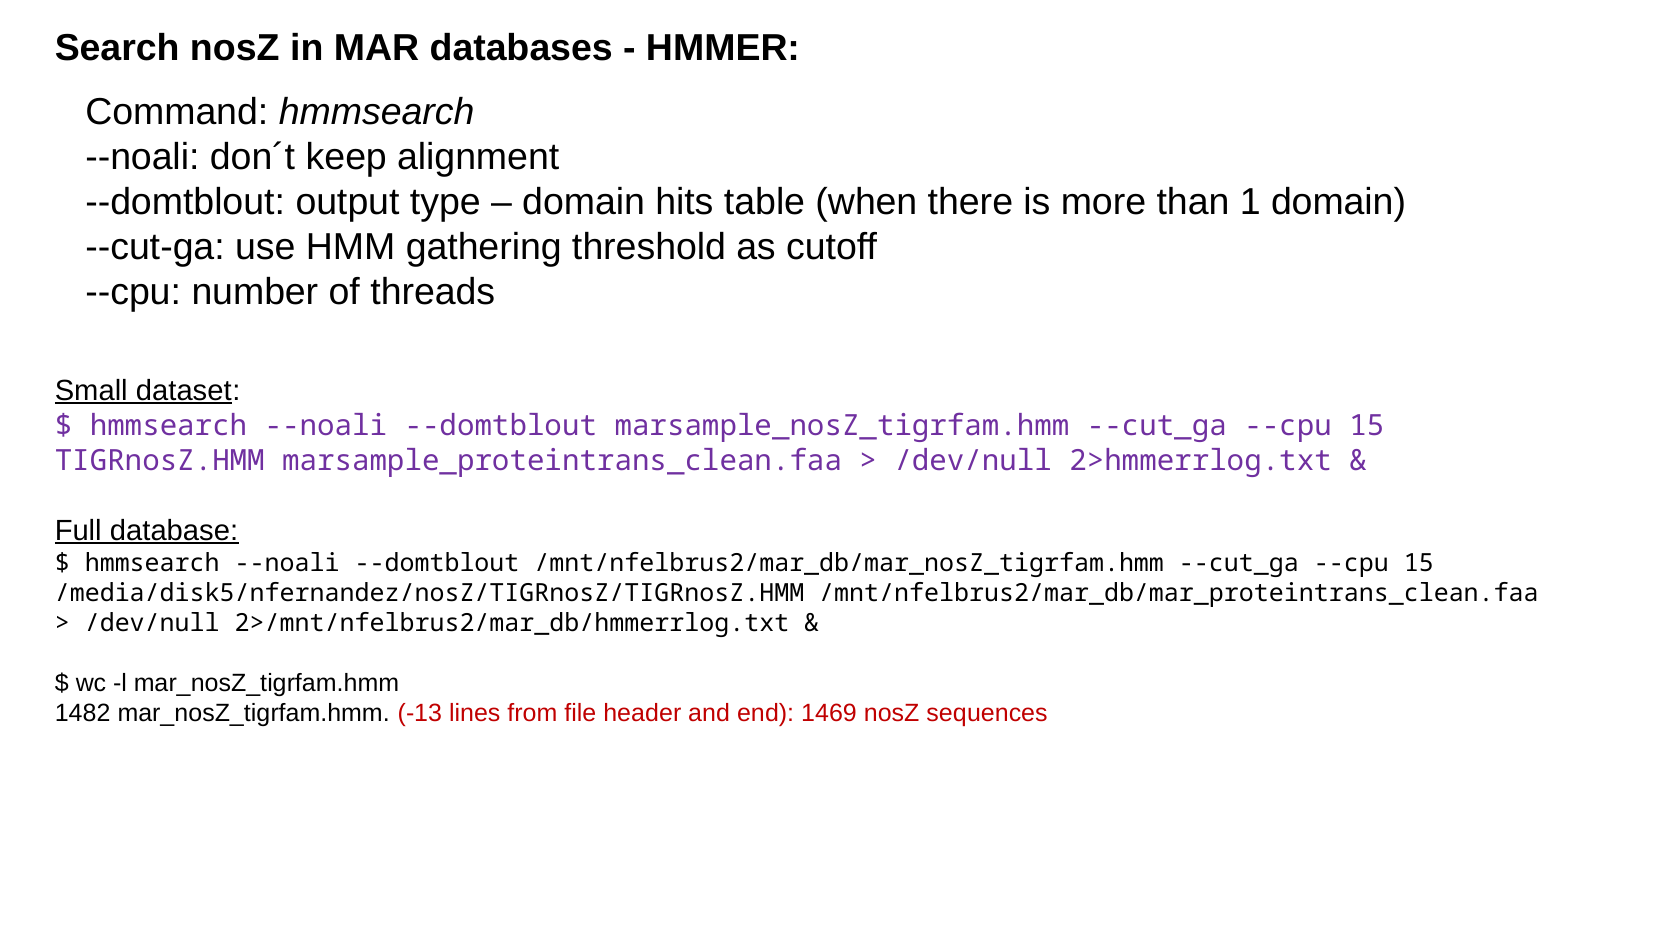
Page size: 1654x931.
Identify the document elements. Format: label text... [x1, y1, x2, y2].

text_box Search nosZ in MAR databases - HMMER: [39, 15, 1428, 76]
text_box Command: hmmsearch --noali: don´t keep alignment --domtblout: output type – domain hits table (when there is more than 1 domain) --cut-ga: use HMM gathering threshold as cutoff --cpu: number of threads [70, 79, 1617, 322]
text_box Small dataset: $ hmmsearch --noali --domtblout marsample_nosZ_tigrfam.hmm --cut_ga --cpu 15 TIGRnosZ.HMM marsample_proteintrans_clean.faa > /dev/null 2>hmmerrlog.txt & Full database: $ hmmsearch --noali --domtblout /mnt/nfelbrus2/mar_db/mar_nosZ_tigrfam.hmm --cut_ga --cpu 15 /media/disk5/nfernandez/nosZ/TIGRnosZ/TIGRnosZ.HMM /mnt/nfelbrus2/mar_db/mar_proteintrans_clean.faa > /dev/null 2>/mnt/nfelbrus2/mar_db/hmmerrlog.txt & $ wc -l mar_nosZ_tigrfam.hmm 1482 mar_nosZ_tigrfam.hmm. (-13 lines from file header and end): 1469 nosZ sequences [39, 364, 1622, 774]
